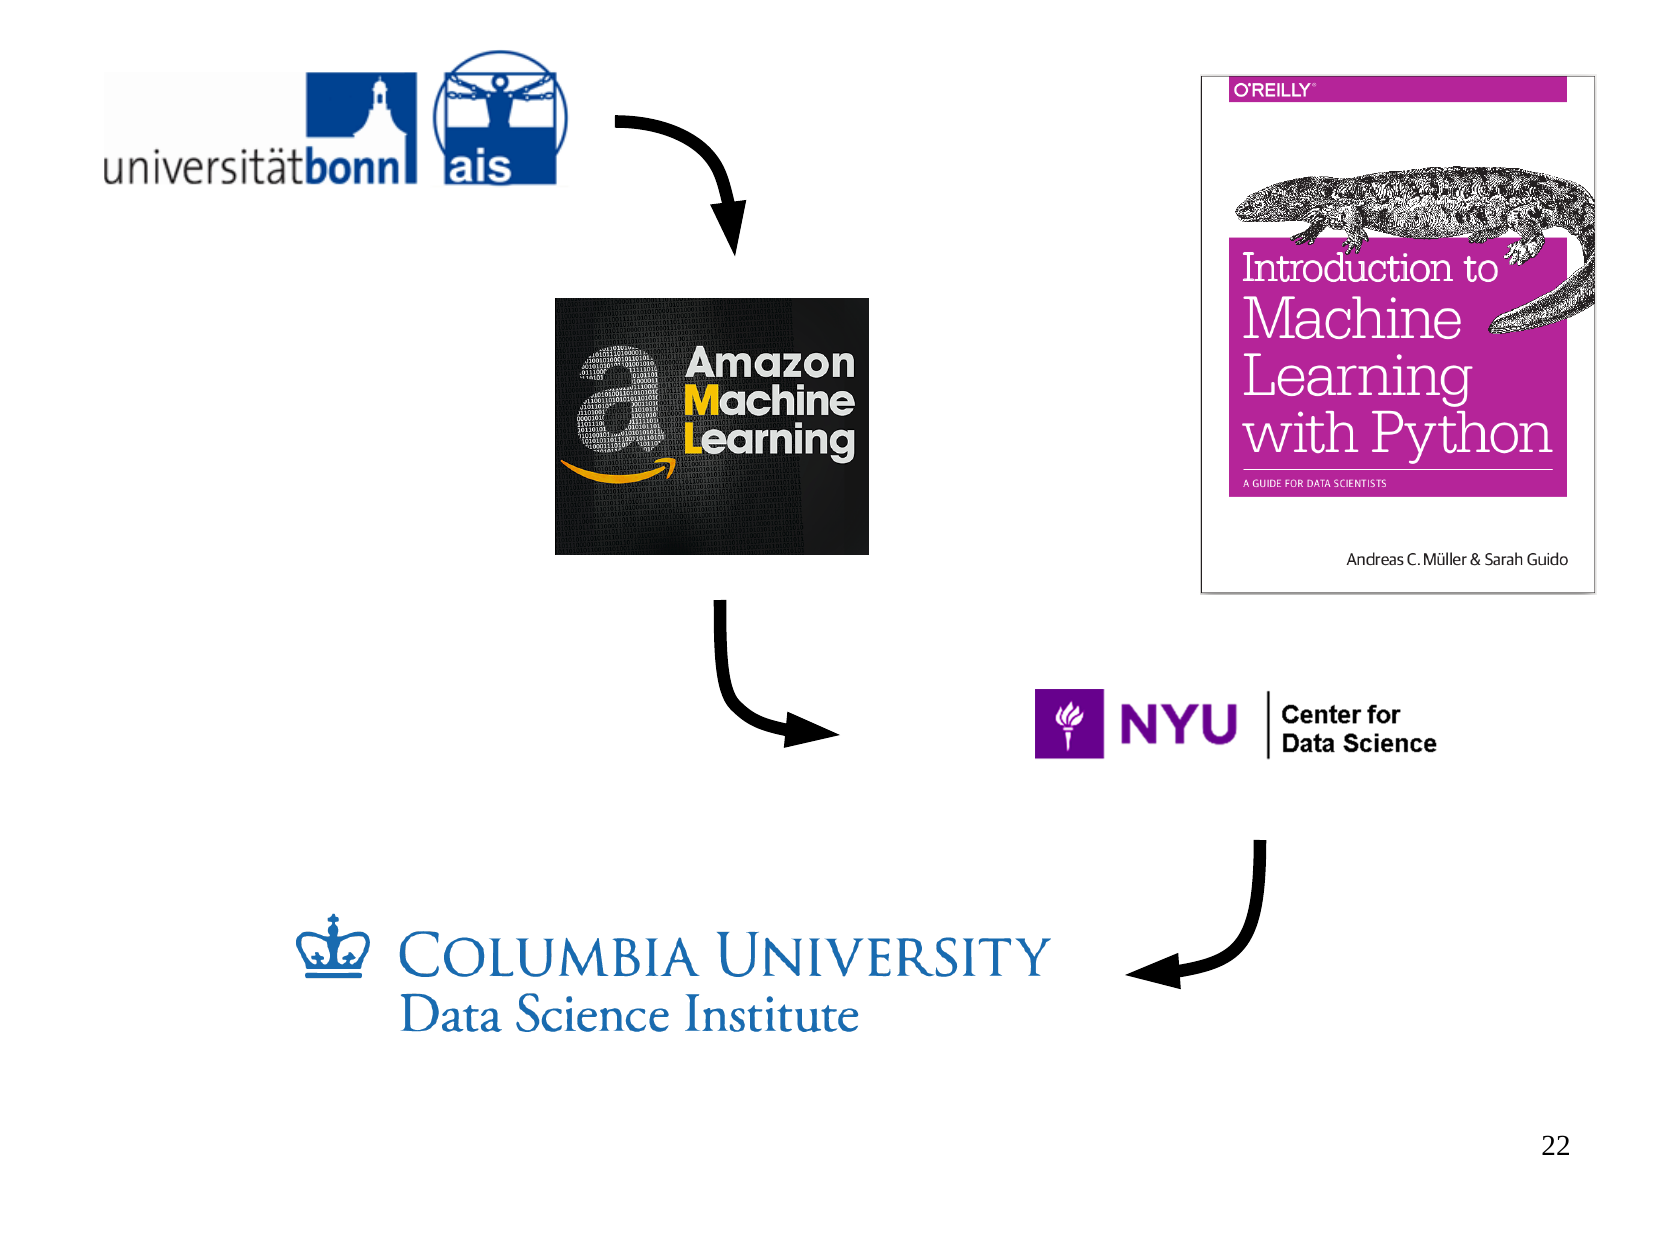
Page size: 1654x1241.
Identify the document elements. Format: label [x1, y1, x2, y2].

picture [296, 689, 1502, 1223]
picture [555, 298, 869, 556]
picture [104, 49, 571, 189]
picture [1200, 74, 1597, 595]
